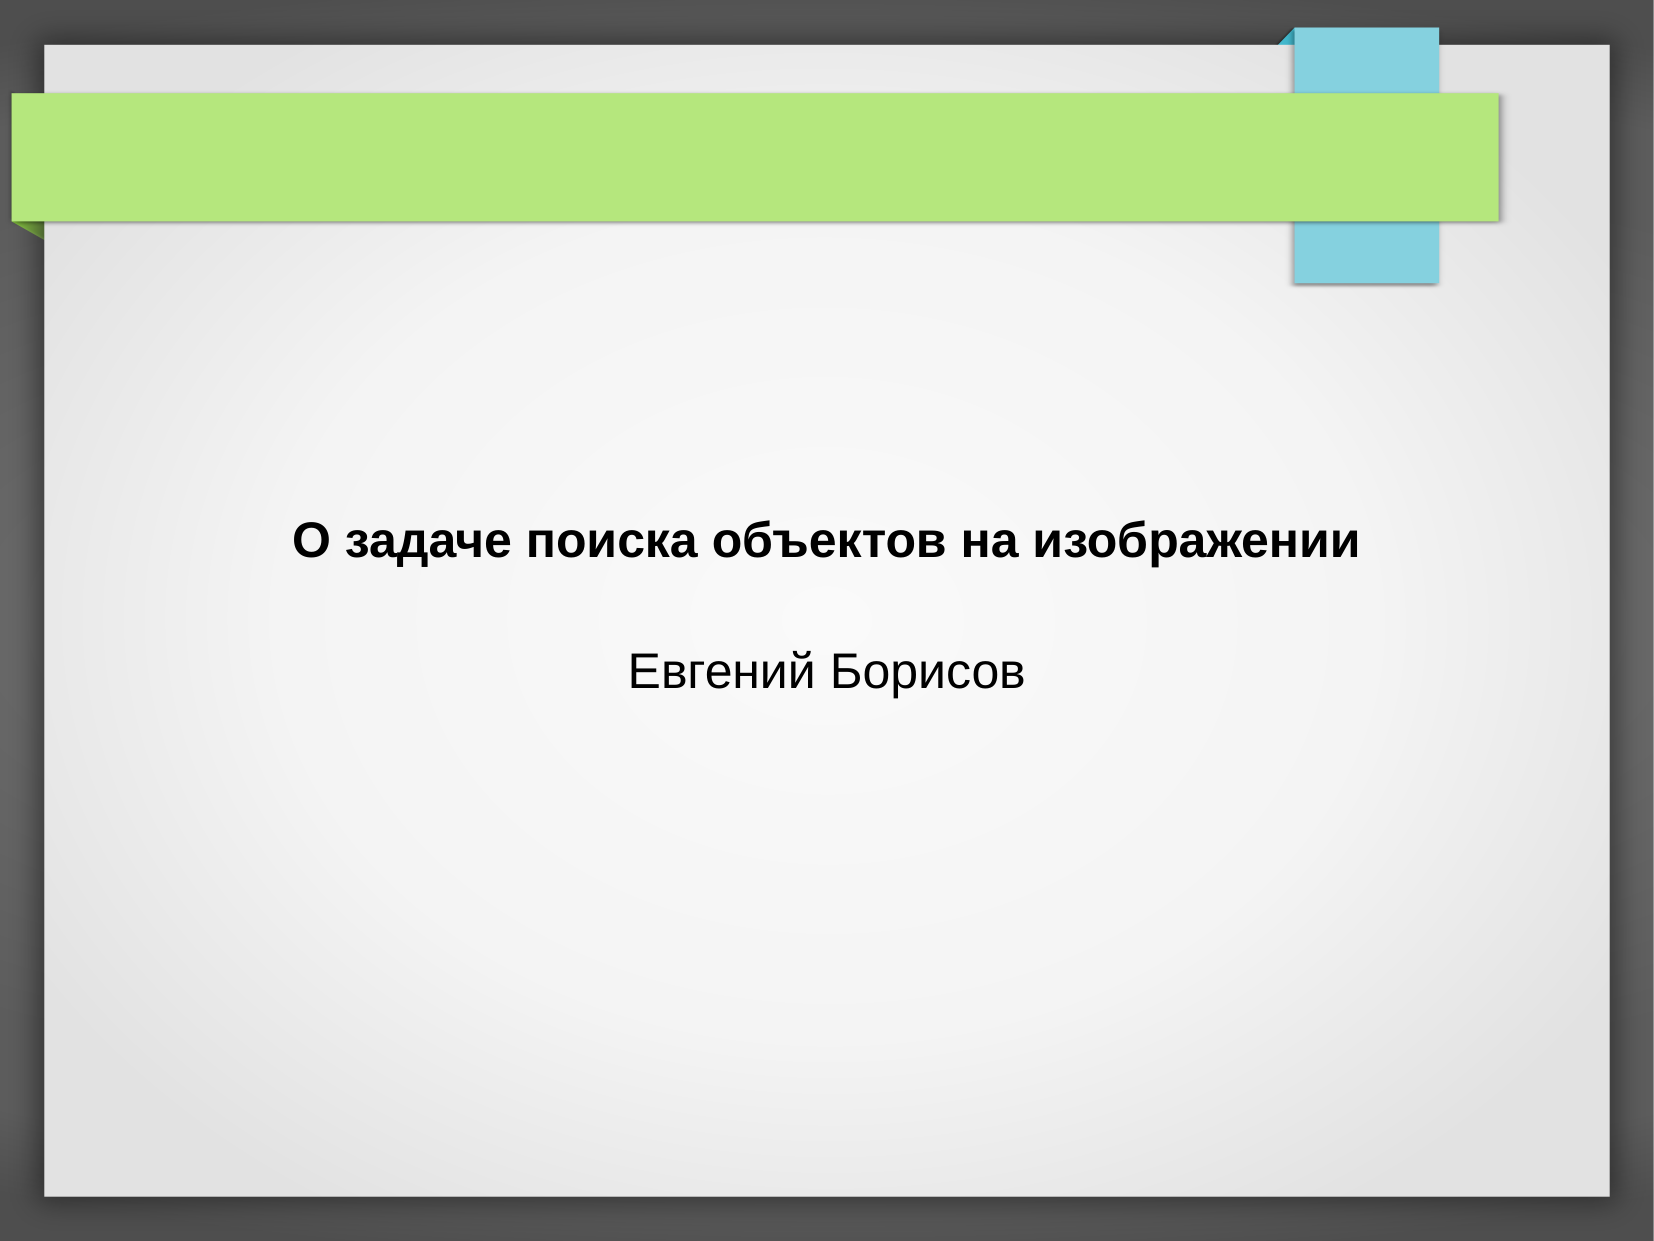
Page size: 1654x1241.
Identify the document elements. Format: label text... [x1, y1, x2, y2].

subtitle О задаче поиска объектов на изображении Евгений Борисов [82, 290, 1571, 1010]
picture [0, 0, 1654, 1241]
